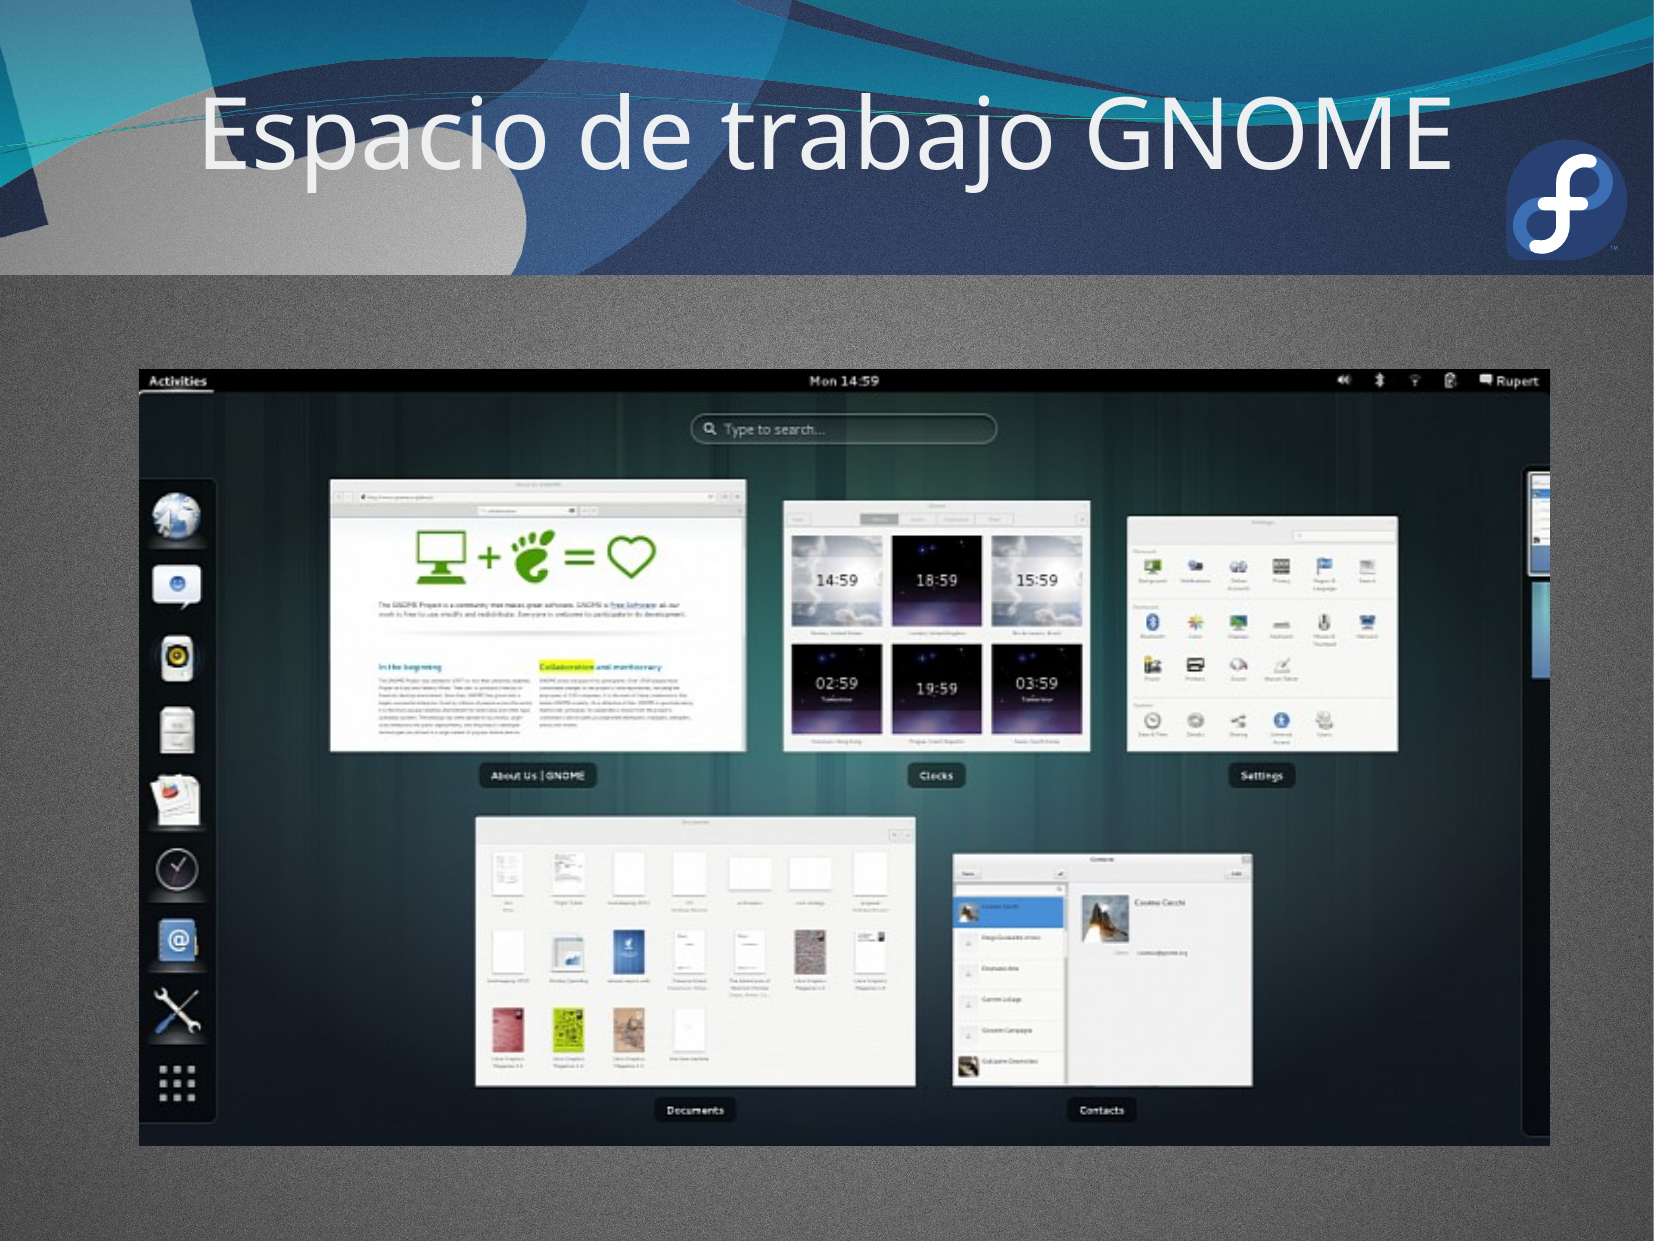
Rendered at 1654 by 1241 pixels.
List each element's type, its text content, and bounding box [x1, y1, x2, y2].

picture [0, 0, 1654, 1241]
text_box Espacio de trabajo GNOME [88, 29, 1565, 237]
